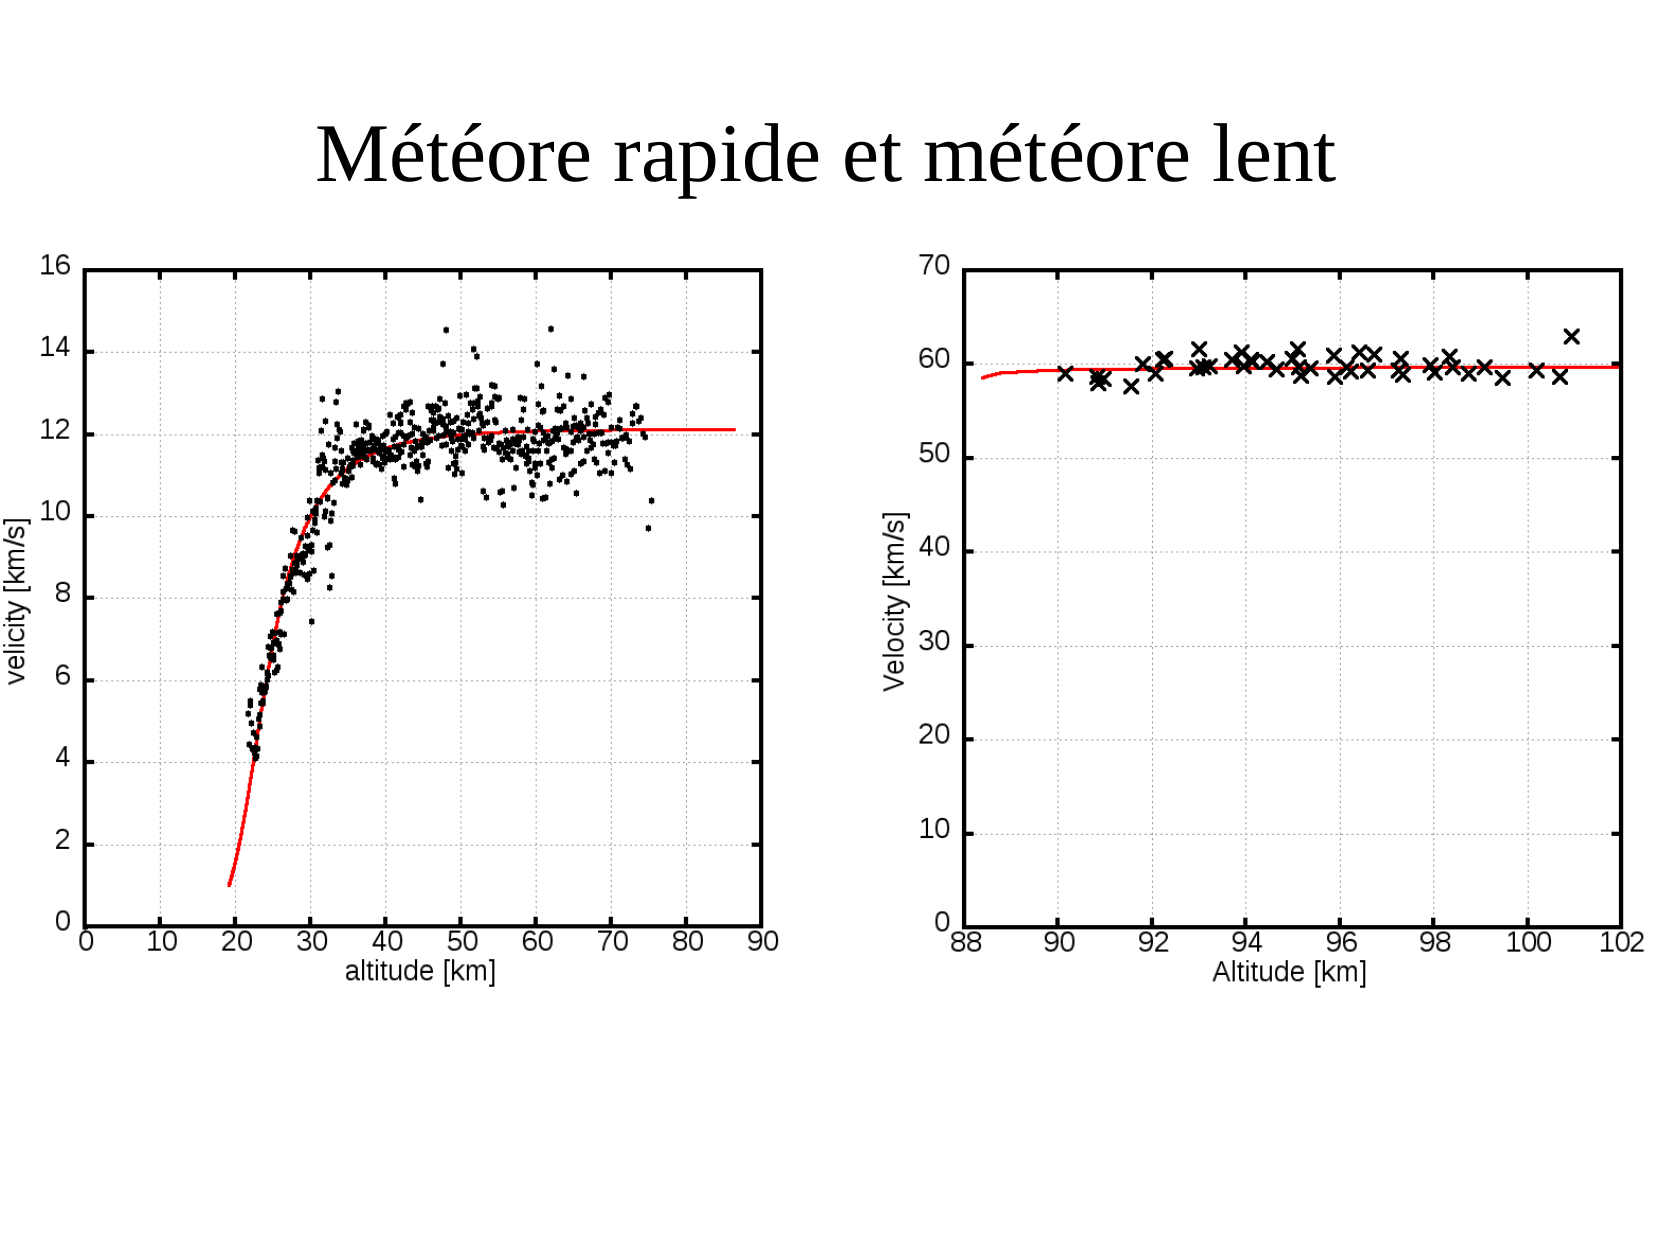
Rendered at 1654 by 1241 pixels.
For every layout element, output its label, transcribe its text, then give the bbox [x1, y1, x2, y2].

picture [0, 249, 794, 991]
title Météore rapide et météore lent [82, 49, 1571, 257]
picture [858, 249, 1654, 992]
